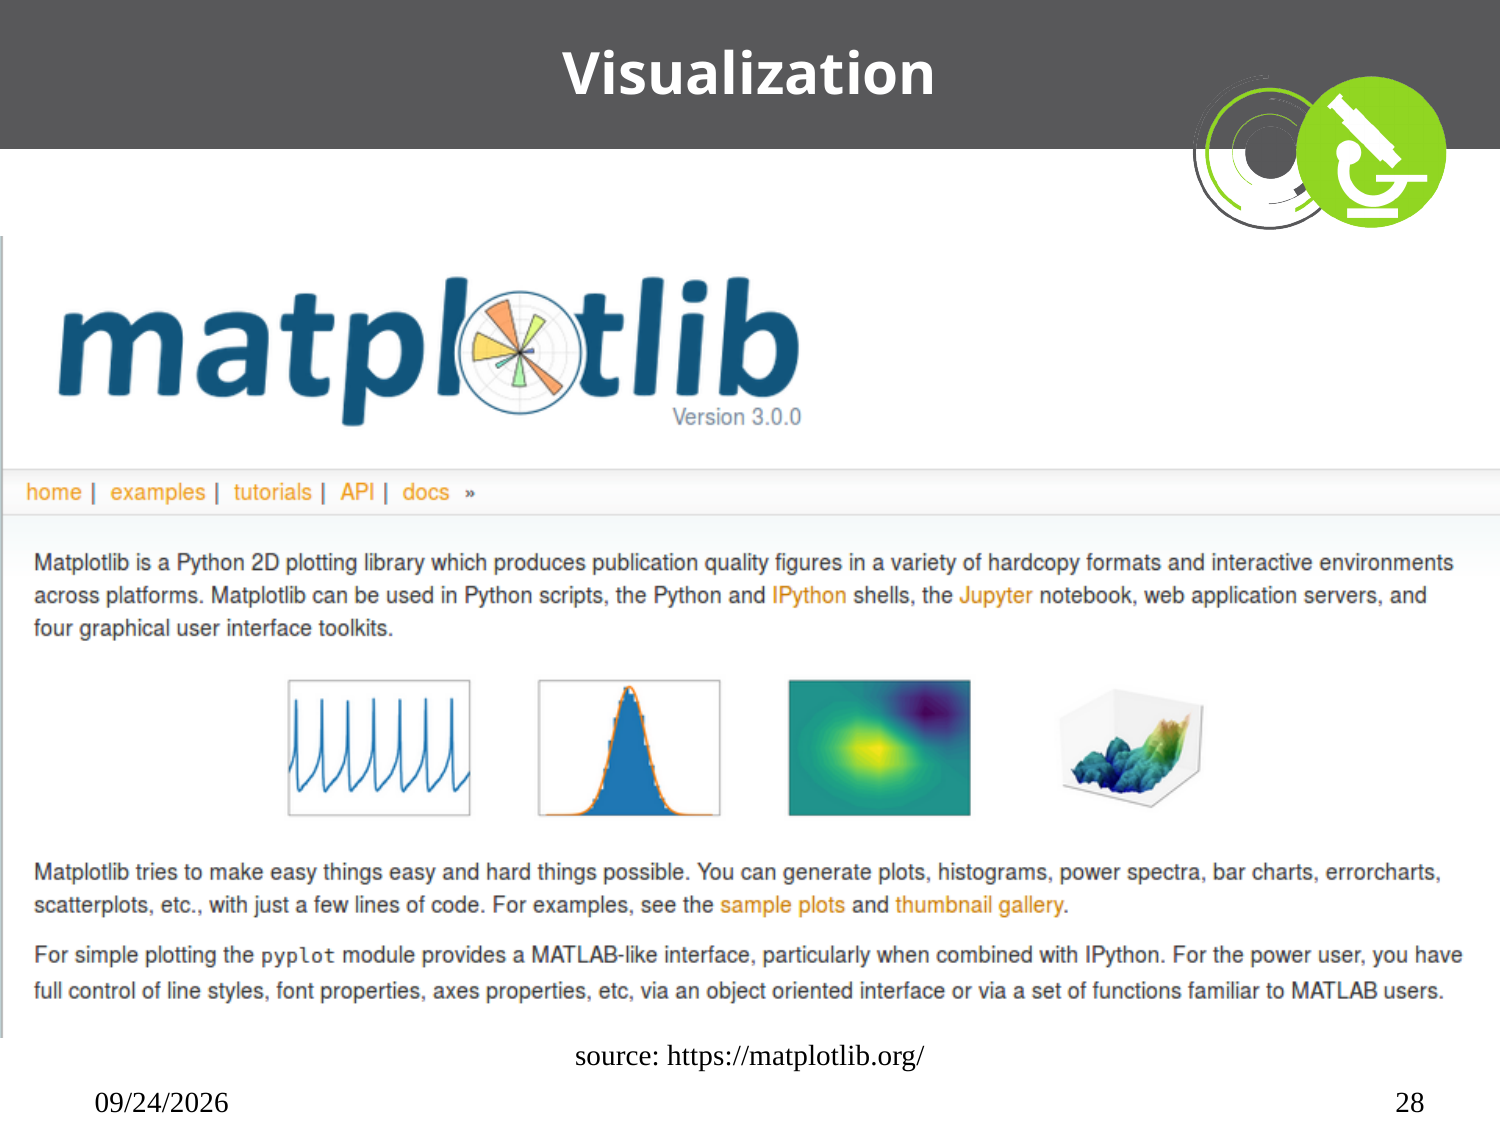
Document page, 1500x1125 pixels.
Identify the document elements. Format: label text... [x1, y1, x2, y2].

title Visualization [75, 0, 1425, 166]
picture [0, 69, 1500, 1038]
